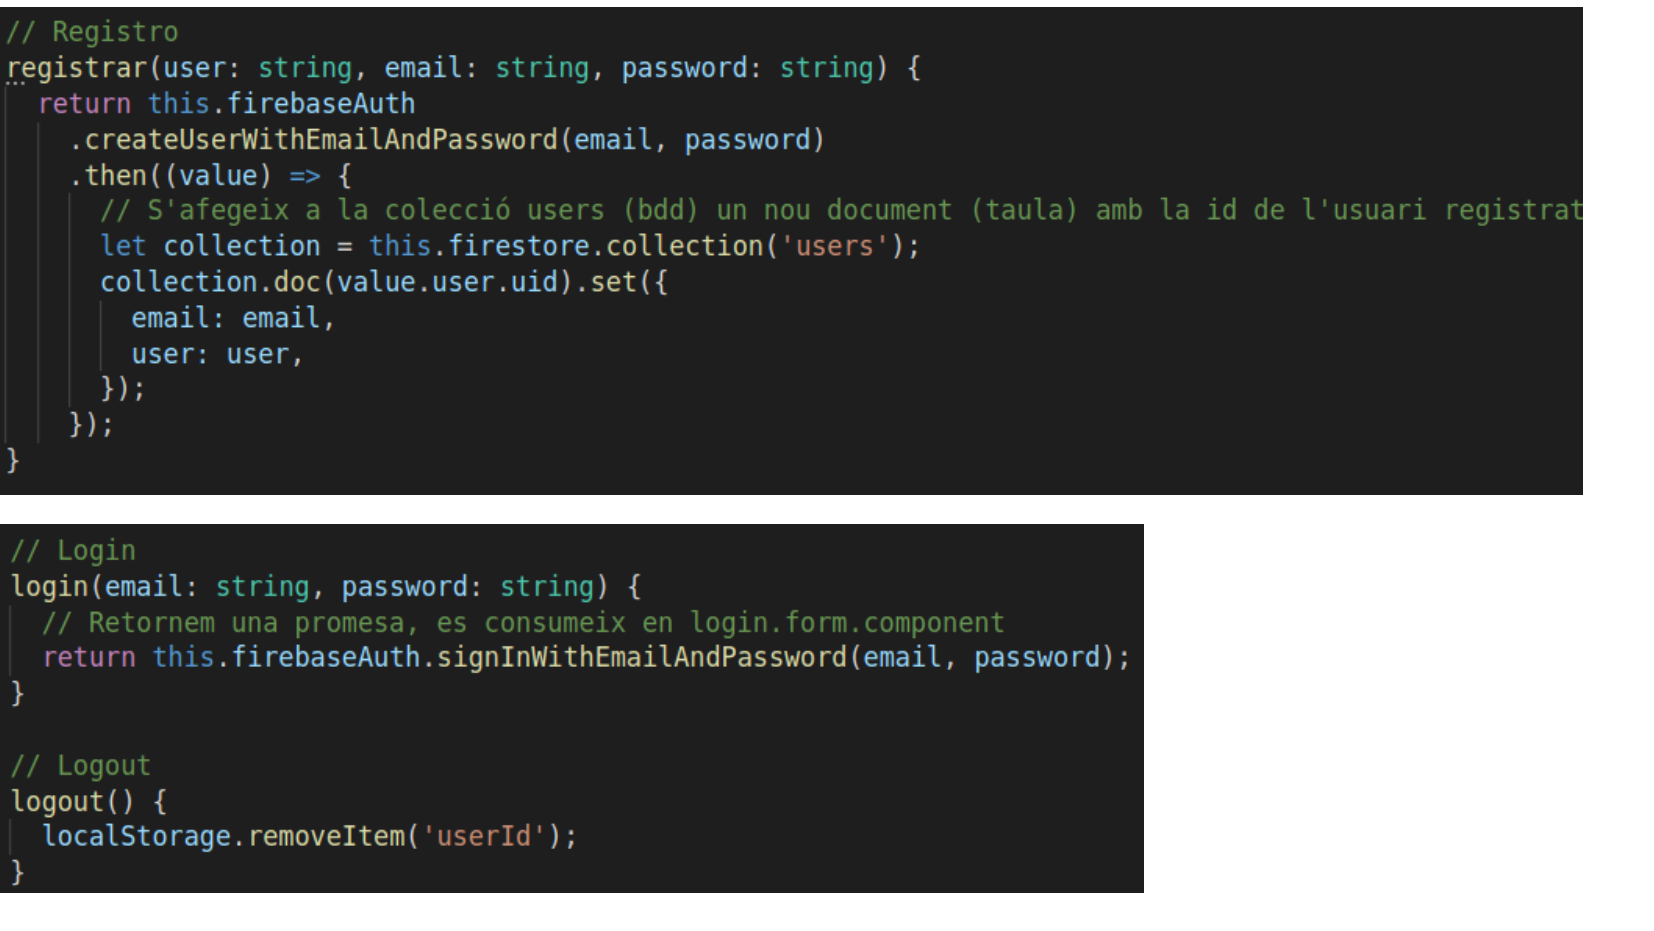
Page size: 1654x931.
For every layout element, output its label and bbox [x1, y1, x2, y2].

picture [0, 7, 1583, 496]
picture [0, 524, 1144, 893]
